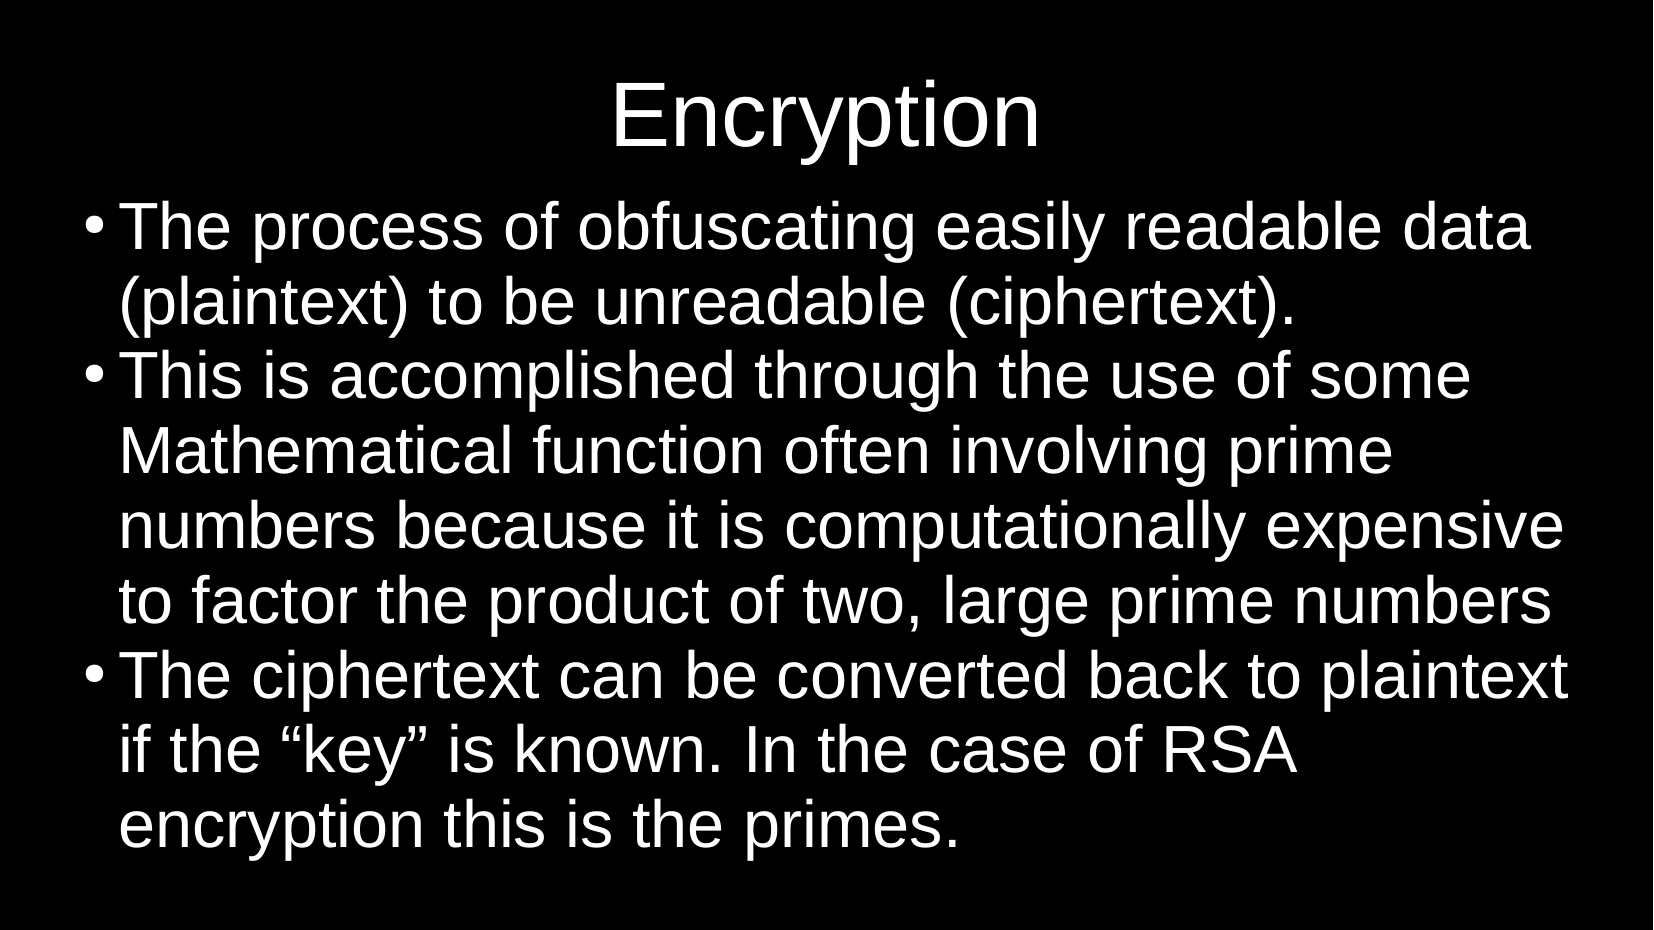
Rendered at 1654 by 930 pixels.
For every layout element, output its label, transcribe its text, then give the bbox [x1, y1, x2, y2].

subtitle The process of obfuscating easily readable data (plaintext) to be unreadable (ciphertext). This is accomplished through the use of some Mathematical function often involving prime numbers because it is computationally expensive to factor the product of two, large prime numbers The ciphertext can be converted back to plaintext if the “key” is known. In the case of RSA encryption this is the primes. [82, 150, 1571, 901]
title Encryption [82, 37, 1571, 150]
